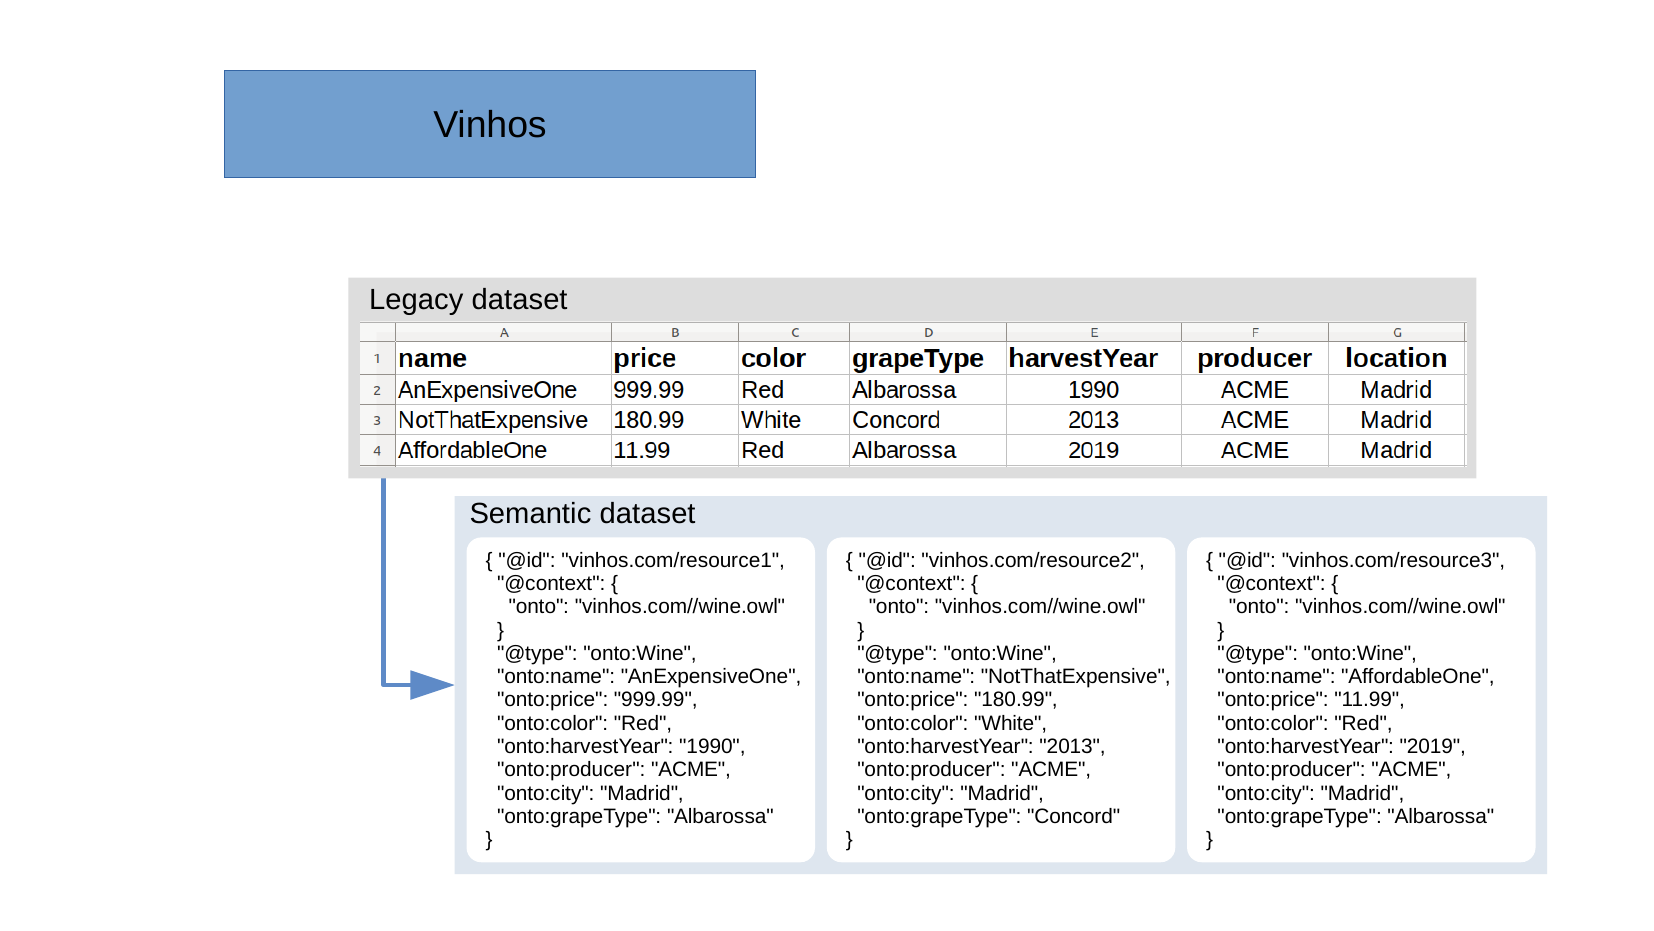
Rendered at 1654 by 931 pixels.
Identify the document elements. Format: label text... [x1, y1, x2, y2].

text_box Vinhos [224, 70, 756, 178]
text_box { "@id": "vinhos.com/resource3", "@context": { "onto": "vinhos.com//wine.owl" } "@type": "onto:Wine", "onto:name": "AffordableOne", "onto:price": "11.99", "onto:color": "Red", "onto:harvestYear": "2019", "onto:producer": "ACME", "onto:city": "Madrid", "onto:grapeType": "Albarossa" } [1187, 537, 1536, 863]
text_box { "@id": "vinhos.com/resource2", "@context": { "onto": "vinhos.com//wine.owl" } "@type": "onto:Wine", "onto:name": "NotThatExpensive", "onto:price": "180.99", "onto:color": "White", "onto:harvestYear": "2013", "onto:producer": "ACME", "onto:city": "Madrid", "onto:grapeType": "Concord" } [826, 537, 1176, 863]
text_box Legacy dataset [354, 276, 609, 324]
text_box Semantic dataset [454, 489, 733, 538]
text_box { "@id": "vinhos.com/resource1", "@context": { "onto": "vinhos.com//wine.owl" } "@type": "onto:Wine", "onto:name": "AnExpensiveOne", "onto:price": "999.99", "onto:color": "Red", "onto:harvestYear": "1990", "onto:producer": "ACME", "onto:city": "Madrid", "onto:grapeType": "Albarossa" } [466, 537, 816, 863]
text_box [348, 277, 1477, 479]
text_box [454, 496, 1548, 875]
picture [360, 321, 1467, 467]
